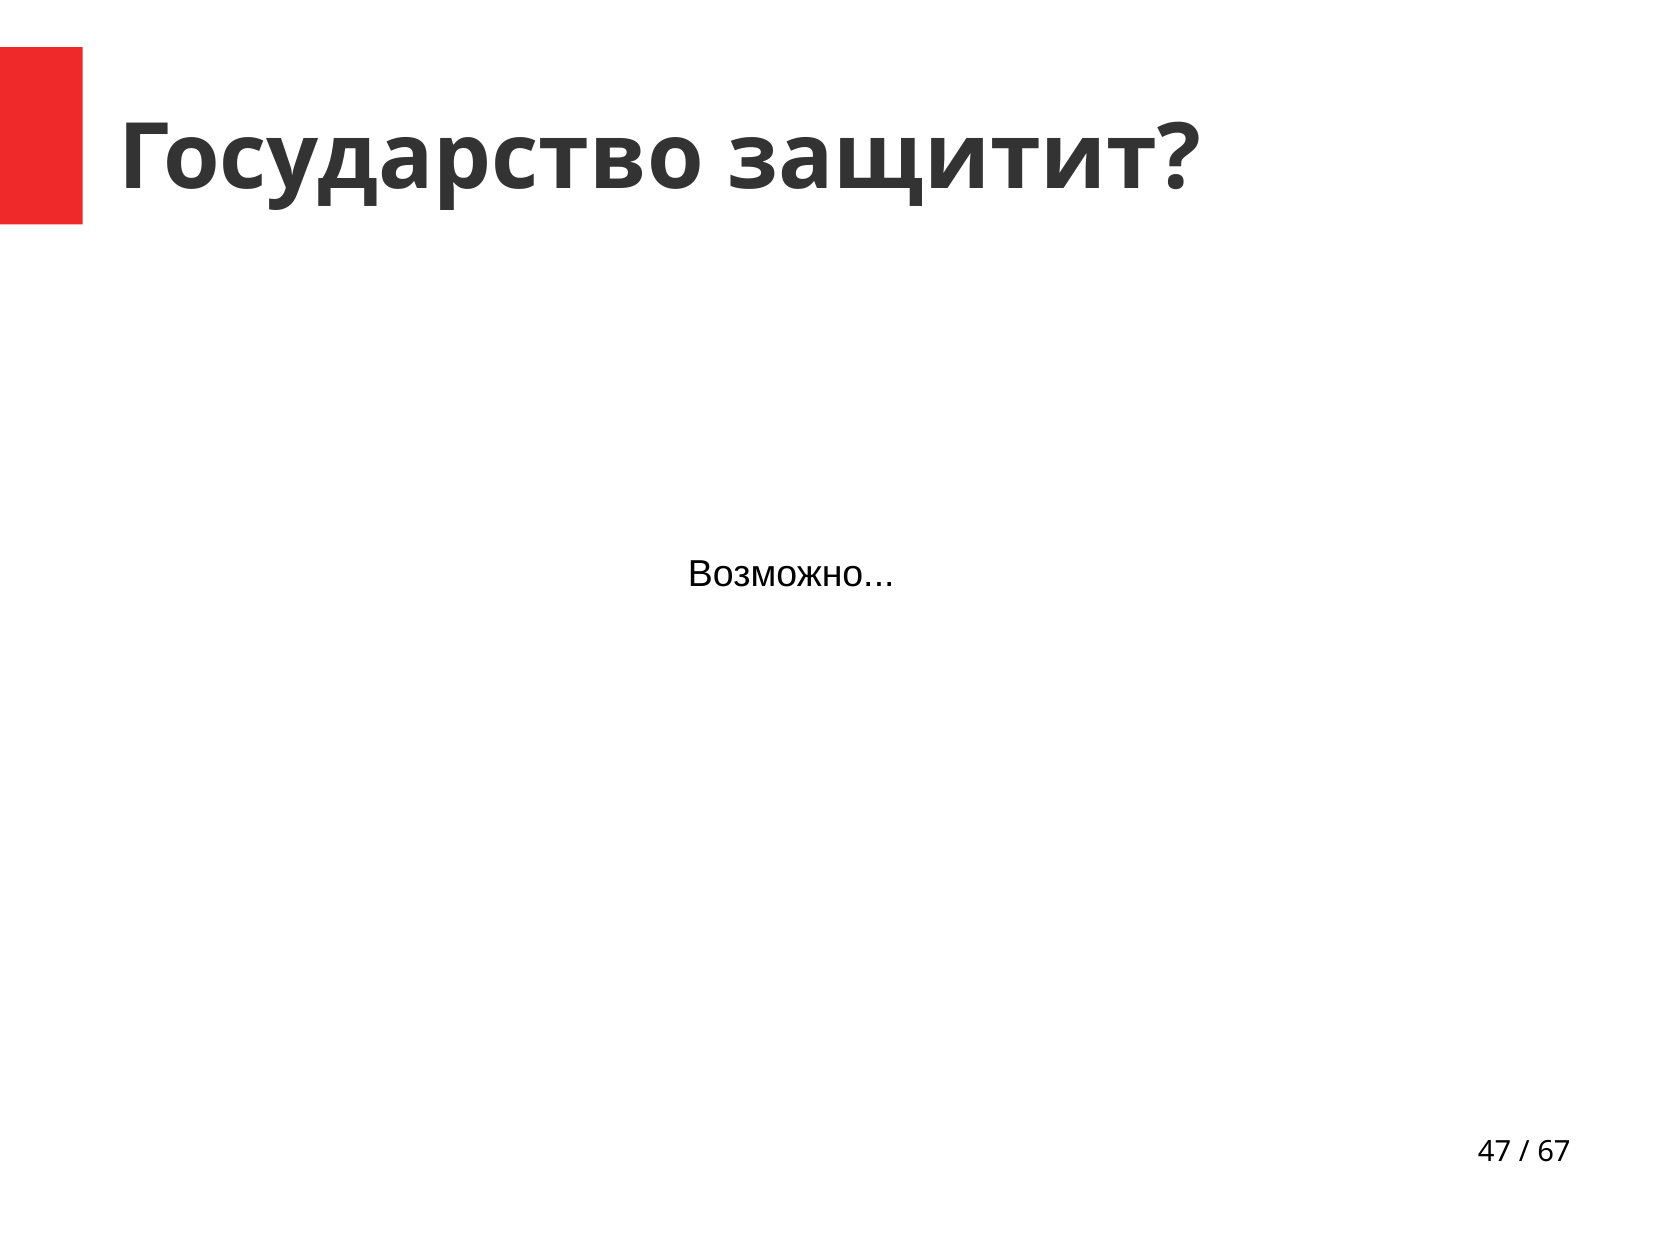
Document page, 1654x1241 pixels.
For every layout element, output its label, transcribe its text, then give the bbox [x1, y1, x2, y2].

title Государство защитит? [118, 49, 1571, 257]
text_box Возможно... [673, 545, 1004, 645]
